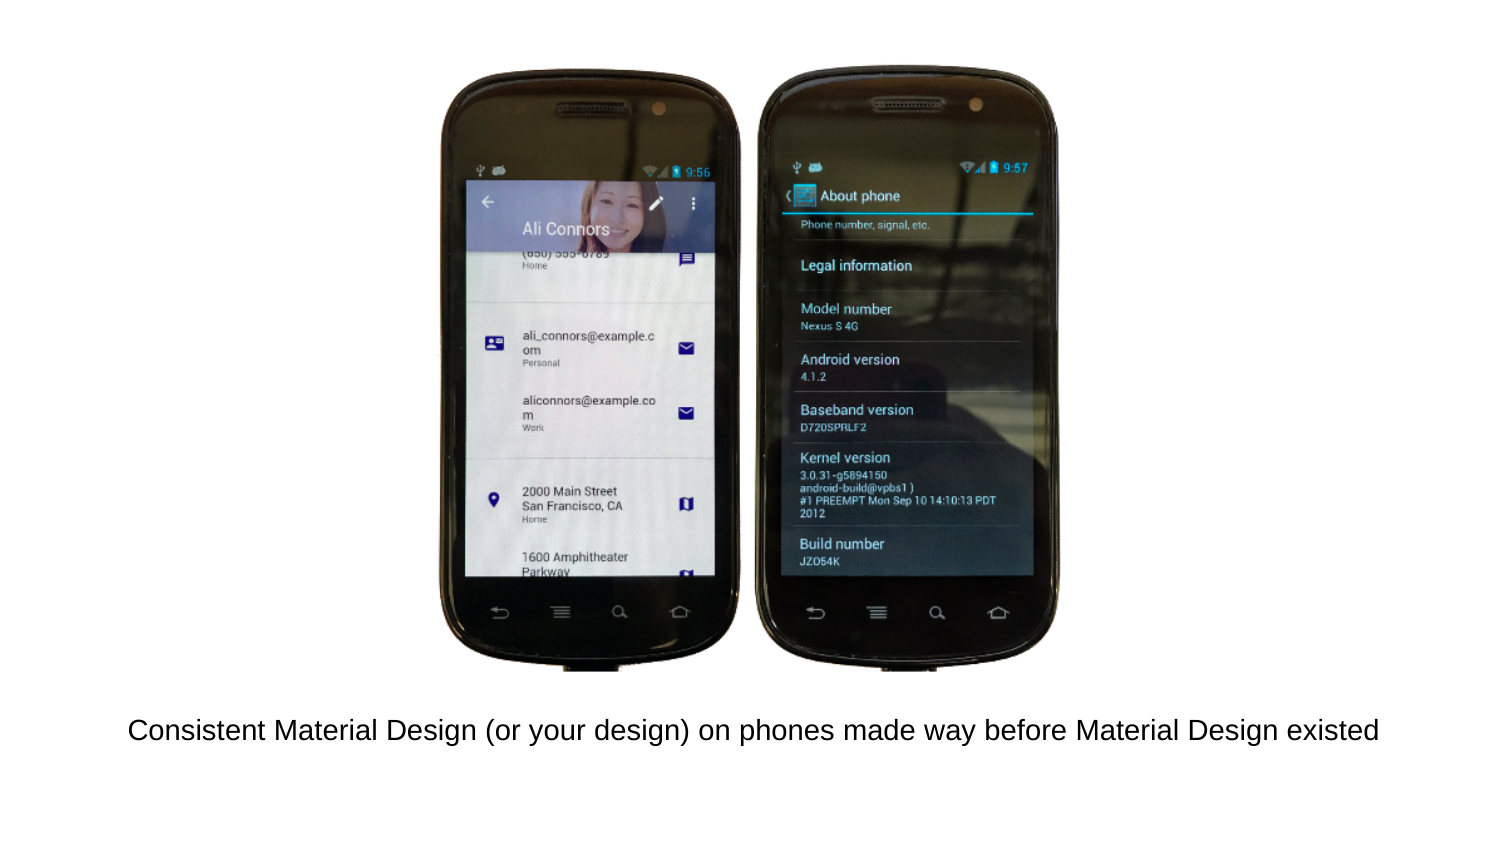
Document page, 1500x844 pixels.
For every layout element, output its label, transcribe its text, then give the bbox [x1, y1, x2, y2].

text_box Consistent Material Design (or your design) on phones made way before Material Design existed [46, 696, 1463, 817]
picture [395, 50, 1105, 678]
